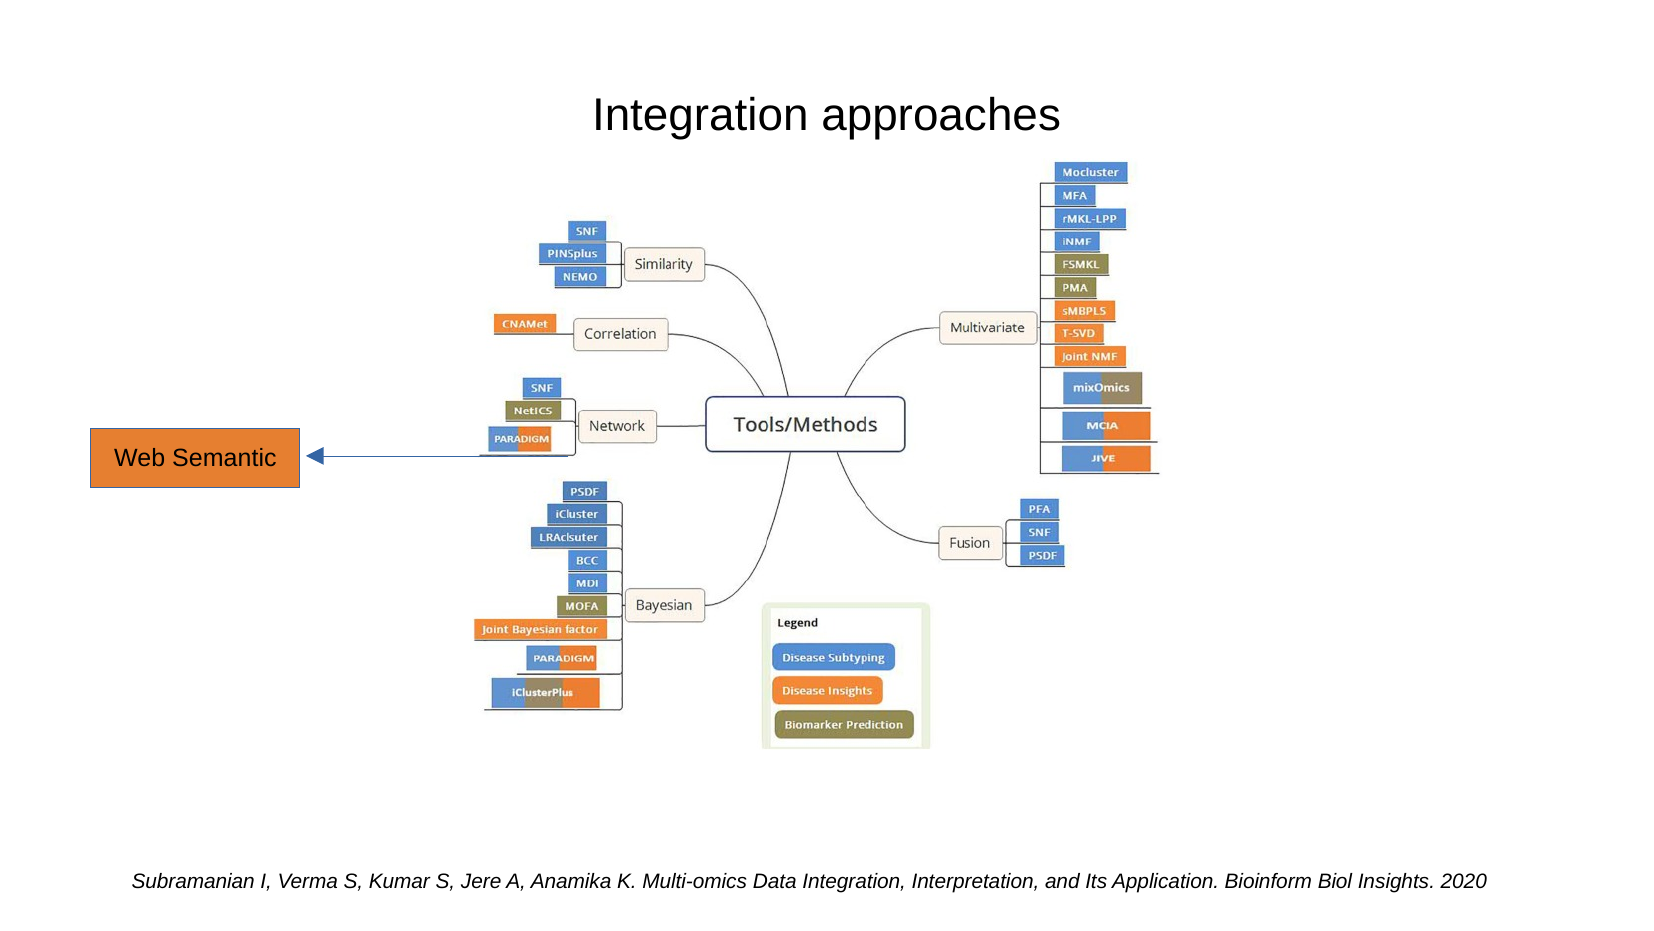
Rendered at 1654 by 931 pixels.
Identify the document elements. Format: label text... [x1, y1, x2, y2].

title Integration approaches [82, 37, 1571, 193]
picture [470, 158, 1163, 751]
text_box Web Semantic [90, 428, 300, 488]
text_box Subramanian I, Verma S, Kumar S, Jere A, Anamika K. Multi-omics Data Integration, Interpretation, and Its Application. Bioinform Biol Insights. 2020 [116, 862, 1538, 924]
